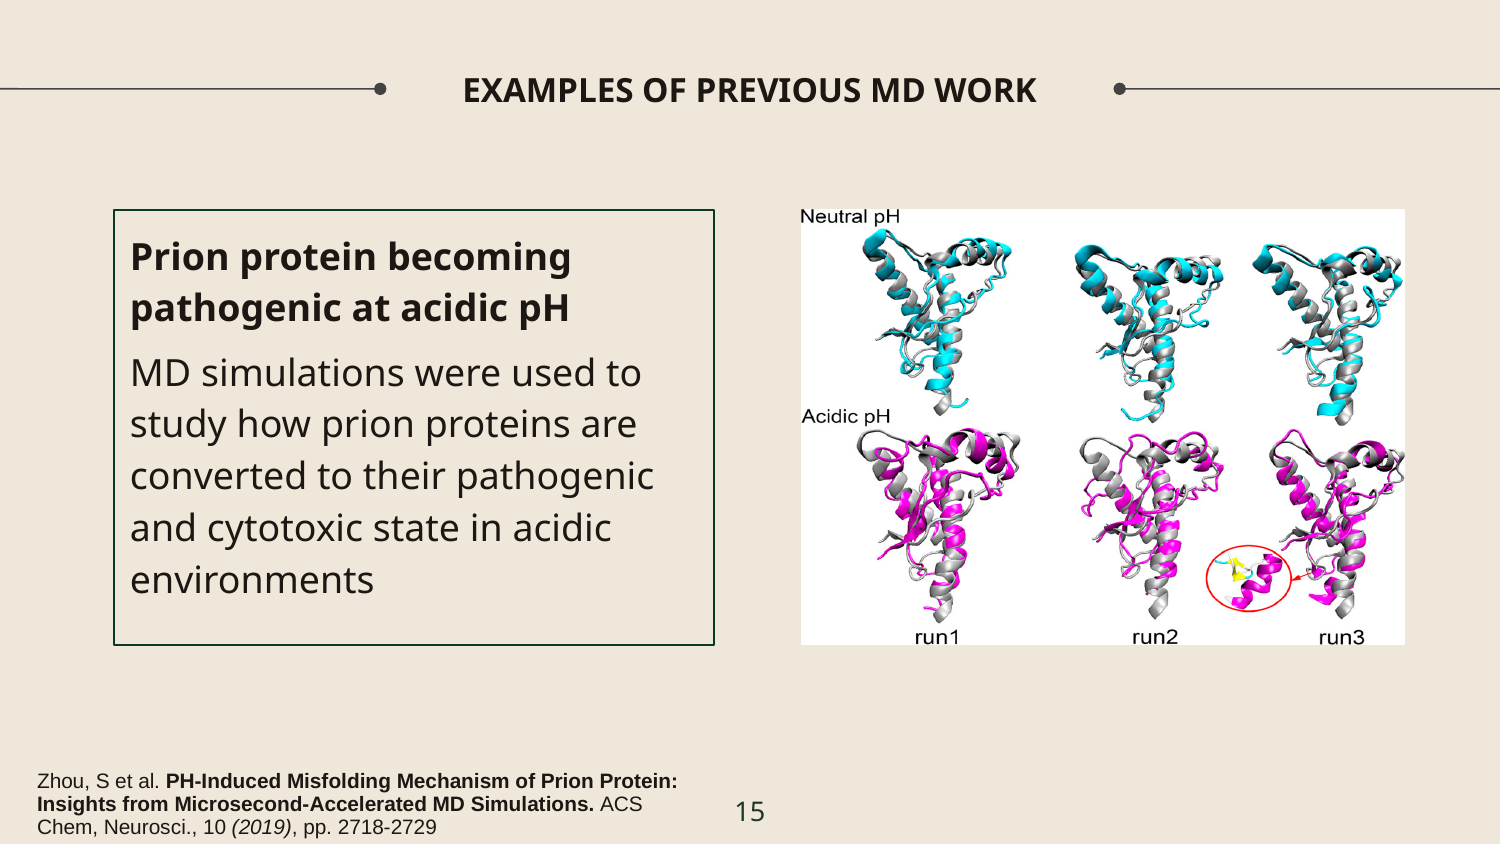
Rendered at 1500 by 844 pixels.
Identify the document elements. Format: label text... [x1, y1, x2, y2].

picture [801, 209, 1405, 646]
text_box Zhou, S et al. PH-Induced Misfolding Mechanism of Prion Protein: Insights from Microsecond-Accelerated MD Simulations. ACS Chem, Neurosci., 10 (2019), pp. 2718-2729 [0, 762, 706, 844]
slide_number <number> [706, 779, 795, 844]
title EXAMPLES OF PREVIOUS MD WORK [380, 18, 1120, 160]
list Prion protein becoming pathogenic at acidic pH MD simulations were used to study how prion proteins are converted to their pathogenic and cytotoxic state in acidic environments [113, 210, 714, 646]
